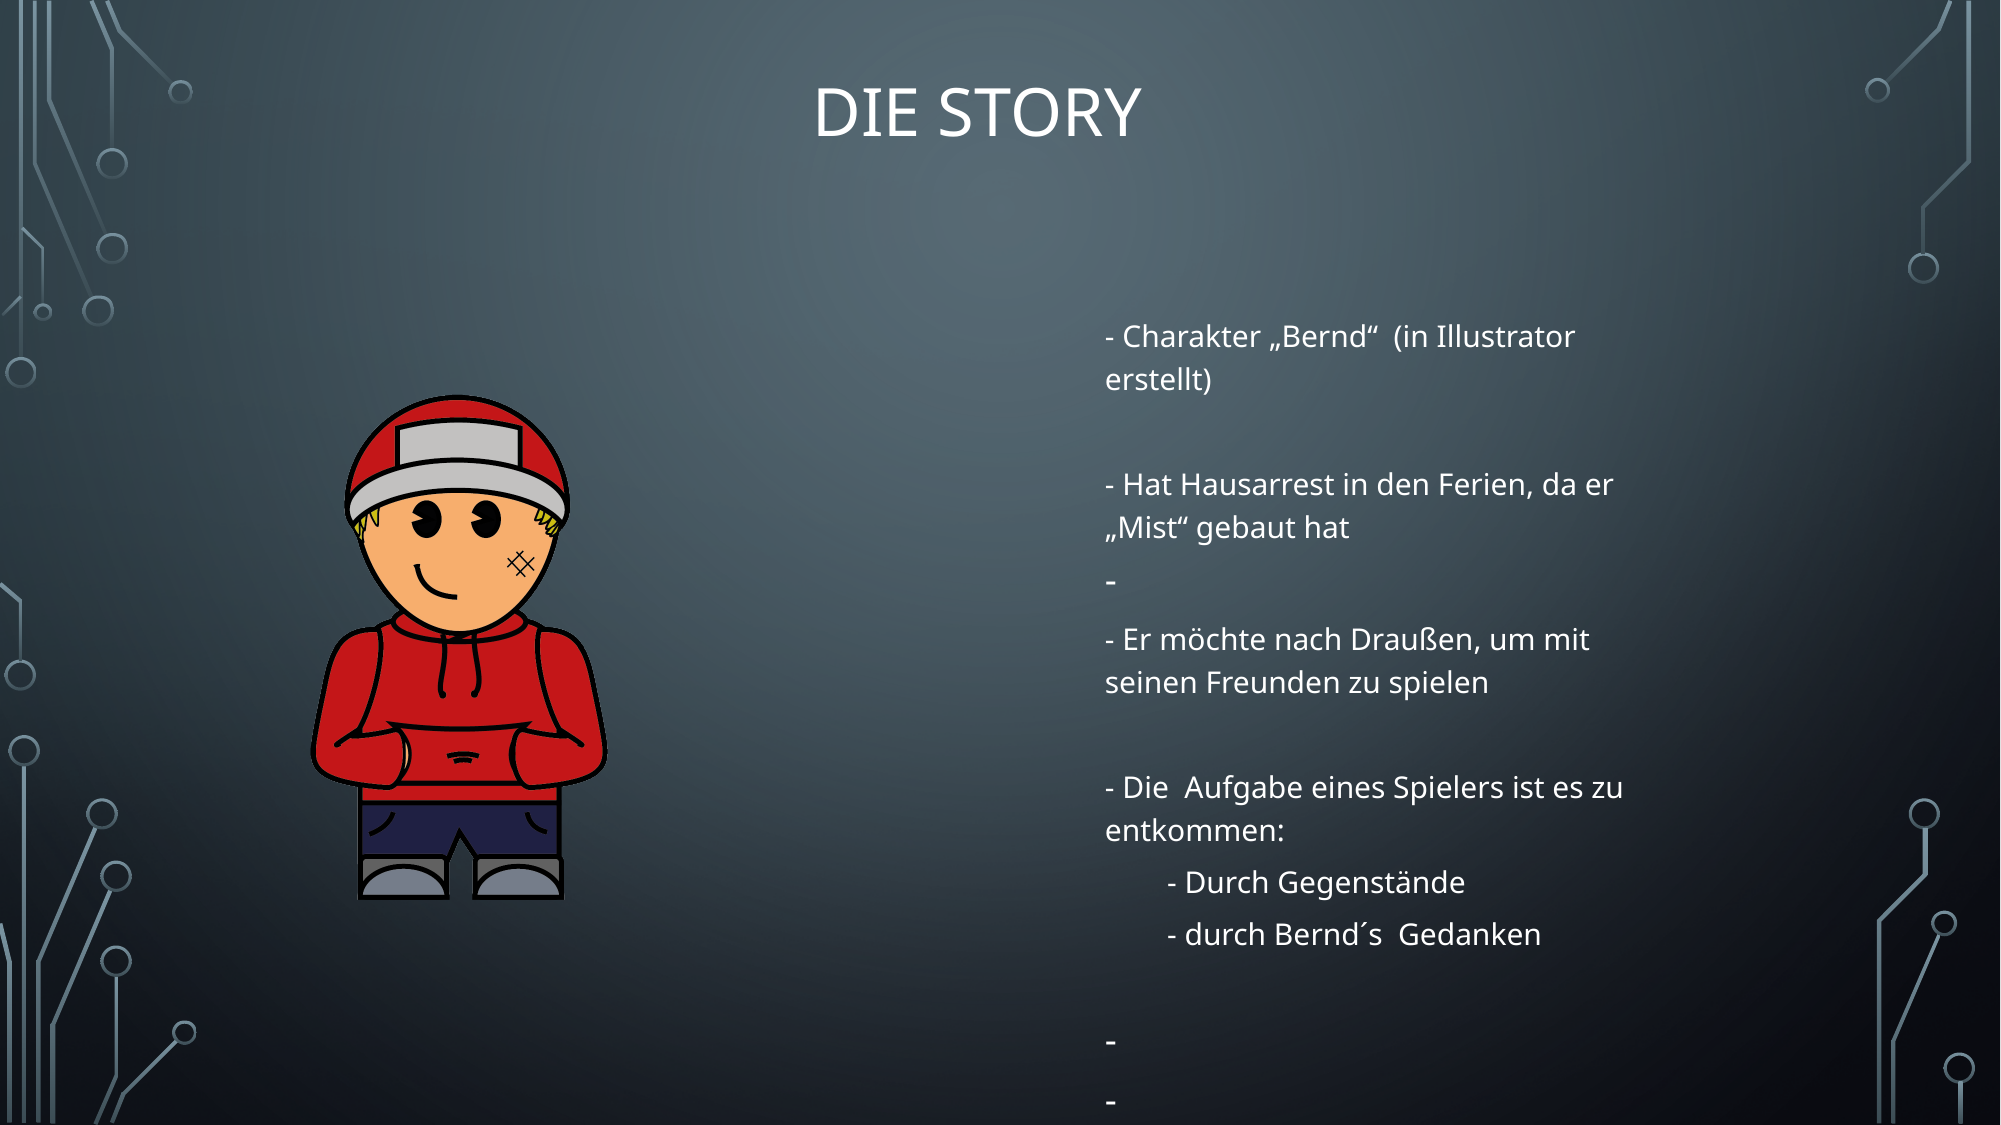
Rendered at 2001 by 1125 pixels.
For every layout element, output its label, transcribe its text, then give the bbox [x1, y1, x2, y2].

picture [310, 394, 549, 900]
title Die Story [746, 0, 1254, 240]
list - Charakter „Bernd“ (in Illustrator erstellt) - Hat Hausarrest in den Ferien, da er „Mist“ gebaut hat - Er möchte nach Draußen, um mit seinen Freunden zu spielen - Die Aufgabe eines Spielers ist es zu entkommen: - Durch Gegenstände - durch Bernd´s Gedanken [549, 303, 1646, 971]
